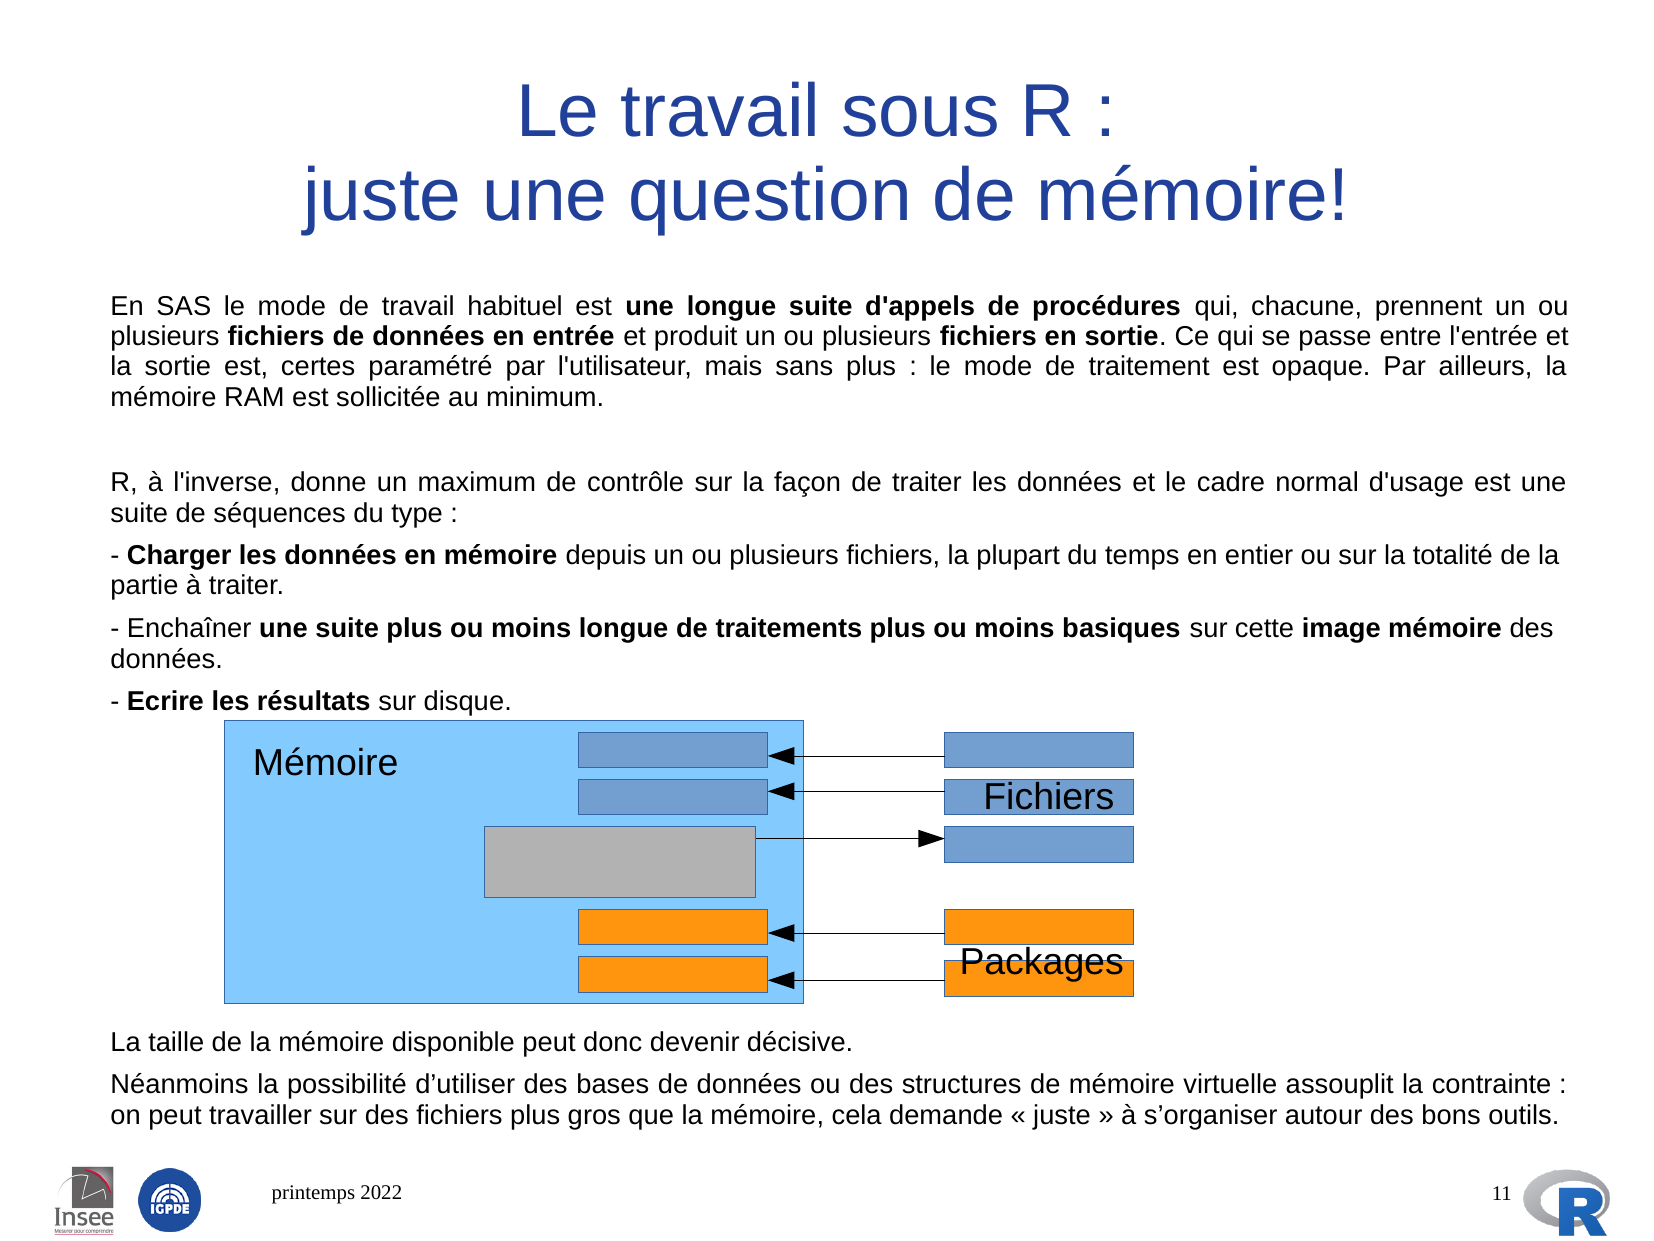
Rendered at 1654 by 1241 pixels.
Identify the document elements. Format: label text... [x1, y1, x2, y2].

list En SAS le mode de travail habituel est une longue suite d'appels de procédures qui, chacune, prennent un ou plusieurs fichiers de données en entrée et produit un ou plusieurs fichiers en sortie. Ce qui se passe entre l'entrée et la sortie est, certes paramétré par l'utilisateur, mais sans plus : le mode de traitement est opaque. Par ailleurs, la mémoire RAM est sollicitée au minimum. R, à l'inverse, donne un maximum de contrôle sur la façon de traiter les données et le cadre normal d'usage est une suite de séquences du type : - Charger les données en mémoire depuis un ou plusieurs fichiers, la plupart du temps en entier ou sur la totalité de la partie à traiter. - Enchaîner une suite plus ou moins longue de traitements plus ou moins basiques sur cette image mémoire des données. - Ecrire les résultats sur disque. La taille de la mémoire disponible peut donc devenir décisive. Néanmoins la possibilité d’utiliser des bases de données ou des structures de mémoire virtuelle assouplit la contrainte : on peut travailler sur des fichiers plus gros que la mémoire, cela demande « juste » à s’organiser autour des bons outils. [81, 290, 1570, 1146]
picture [47, 1163, 120, 1236]
text_box Fichiers [968, 767, 1130, 825]
text_box [1130, 779, 1134, 815]
text_box [944, 990, 1134, 997]
text_box [944, 826, 1134, 863]
title Le travail sous R : juste une question de mémoire! [82, 49, 1571, 257]
picture [1523, 1169, 1610, 1236]
text_box [944, 909, 1134, 933]
picture [138, 1168, 201, 1232]
text_box Packages [944, 933, 1139, 990]
text_box [224, 720, 804, 1004]
text_box Mémoire [238, 734, 414, 792]
text_box [944, 779, 968, 815]
text_box [944, 732, 1134, 768]
